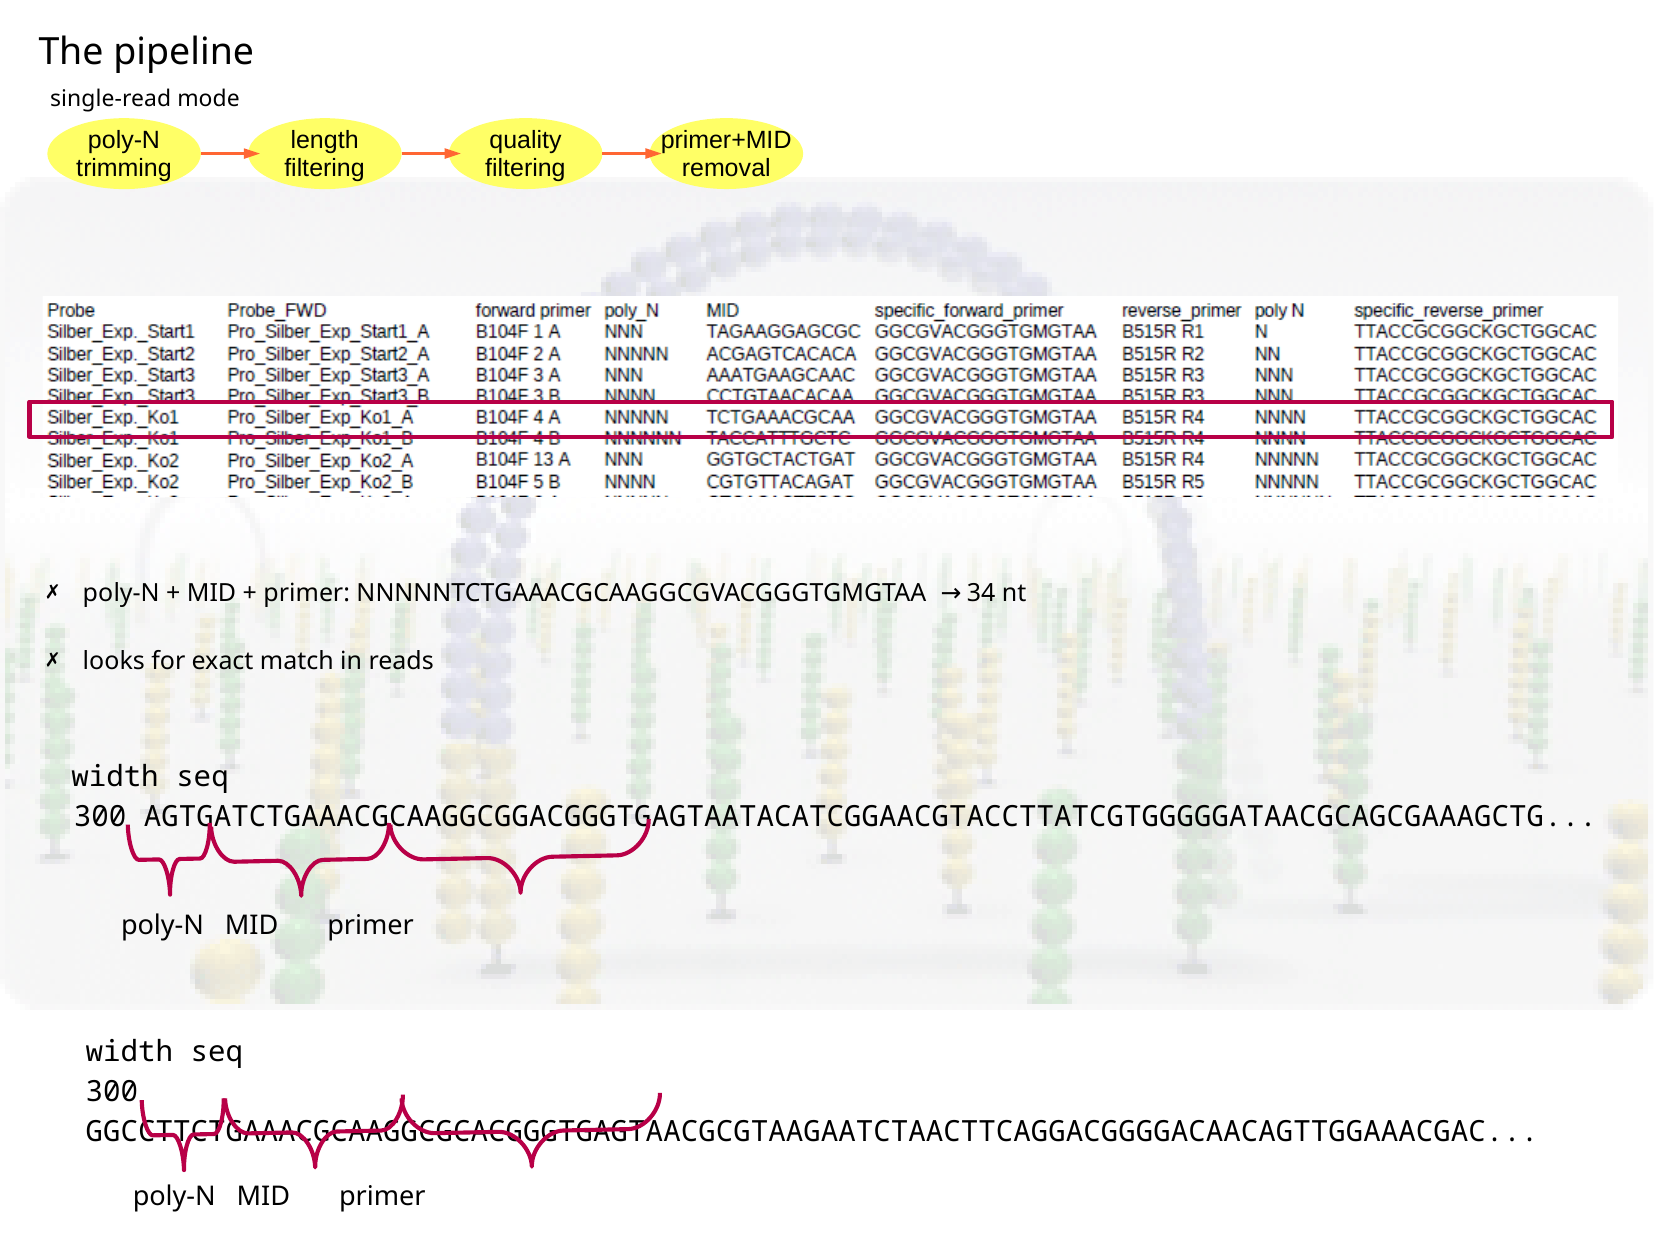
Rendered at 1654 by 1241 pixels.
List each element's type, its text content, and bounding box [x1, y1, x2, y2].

text_box poly-N MID primer [106, 898, 568, 957]
text_box width seq 300 GGCCTTCTGAAACGCAAGGCGCACGGGTGAGTAACGCGTAAGAATCTAACTTCAGGACGGGGACAACAGTTGGAAACGAC... [70, 1023, 1560, 1117]
text_box poly-N + MID + primer: NNNNNTCTGAAACGCAAGGCGVACGGGTGMGTAA → 34 nt looks for exact match in reads [32, 566, 1244, 703]
text_box [0, 0, 1654, 1241]
text_box width seq 300 AGTGATCTGAAACGCAAGGCGGACGGGTGAGTAATACATCGGAACGTACCTTATCGTGGGGGATAACGCAGCGAAAGCTG... [41, 748, 1414, 842]
text_box single-read mode [35, 74, 292, 127]
text_box The pipeline [23, 16, 304, 92]
text_box primer+MID removal [650, 118, 804, 190]
picture [42, 404, 1610, 435]
text_box quality filtering [449, 118, 603, 190]
text_box length filtering [248, 118, 402, 190]
picture [42, 296, 1619, 497]
text_box poly-N trimming [47, 127, 201, 190]
text_box poly-N MID primer [118, 1169, 580, 1228]
